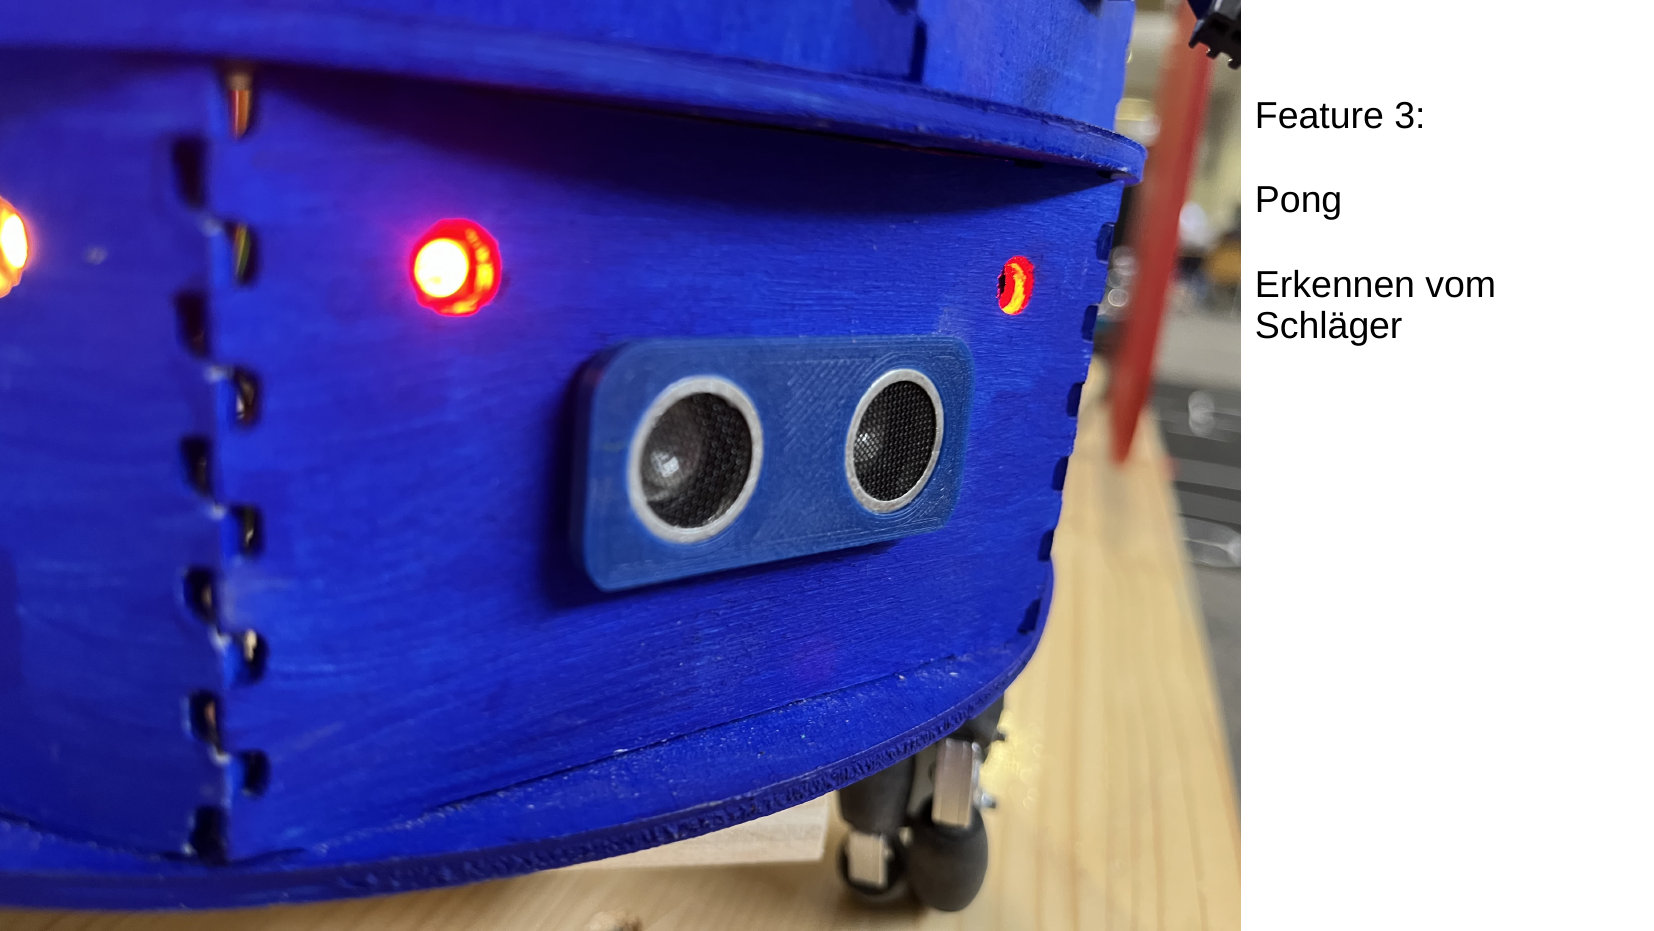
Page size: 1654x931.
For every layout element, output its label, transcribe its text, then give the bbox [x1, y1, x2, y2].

text_box Feature 3: Pong Erkennen vom Schläger [1240, 87, 1625, 355]
picture [0, 0, 1241, 931]
